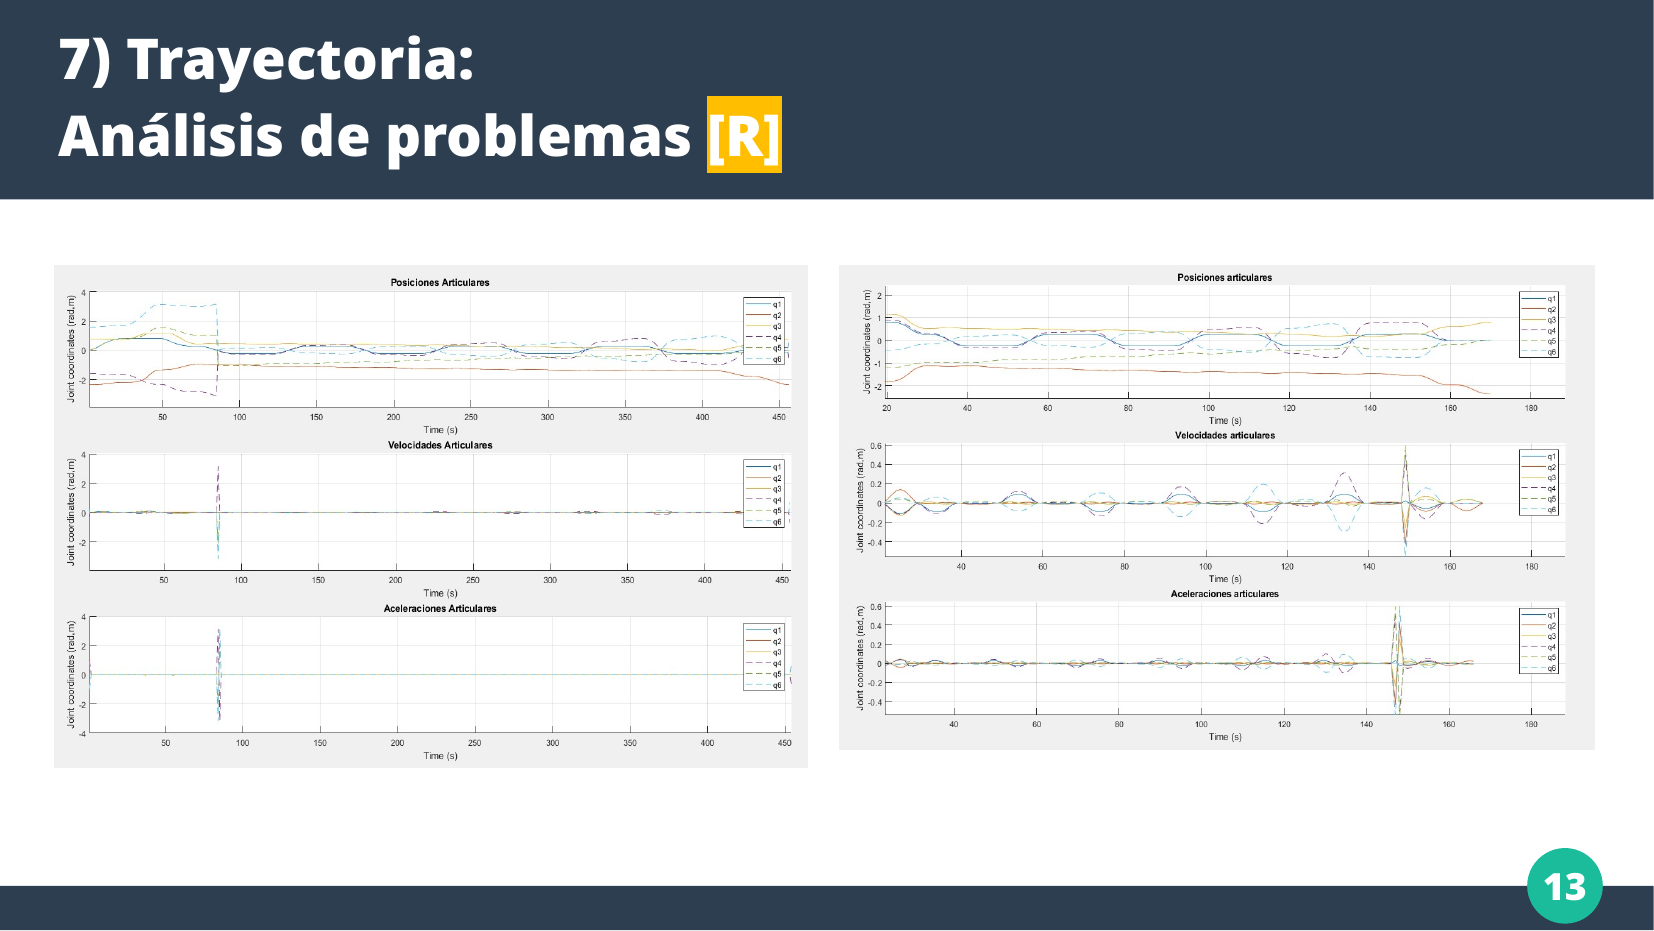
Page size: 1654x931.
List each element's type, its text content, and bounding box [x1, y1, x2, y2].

picture [839, 265, 1595, 750]
picture [54, 265, 808, 768]
title 7) Trayectoria: Análisis de problemas [R] [59, 37, 1595, 155]
